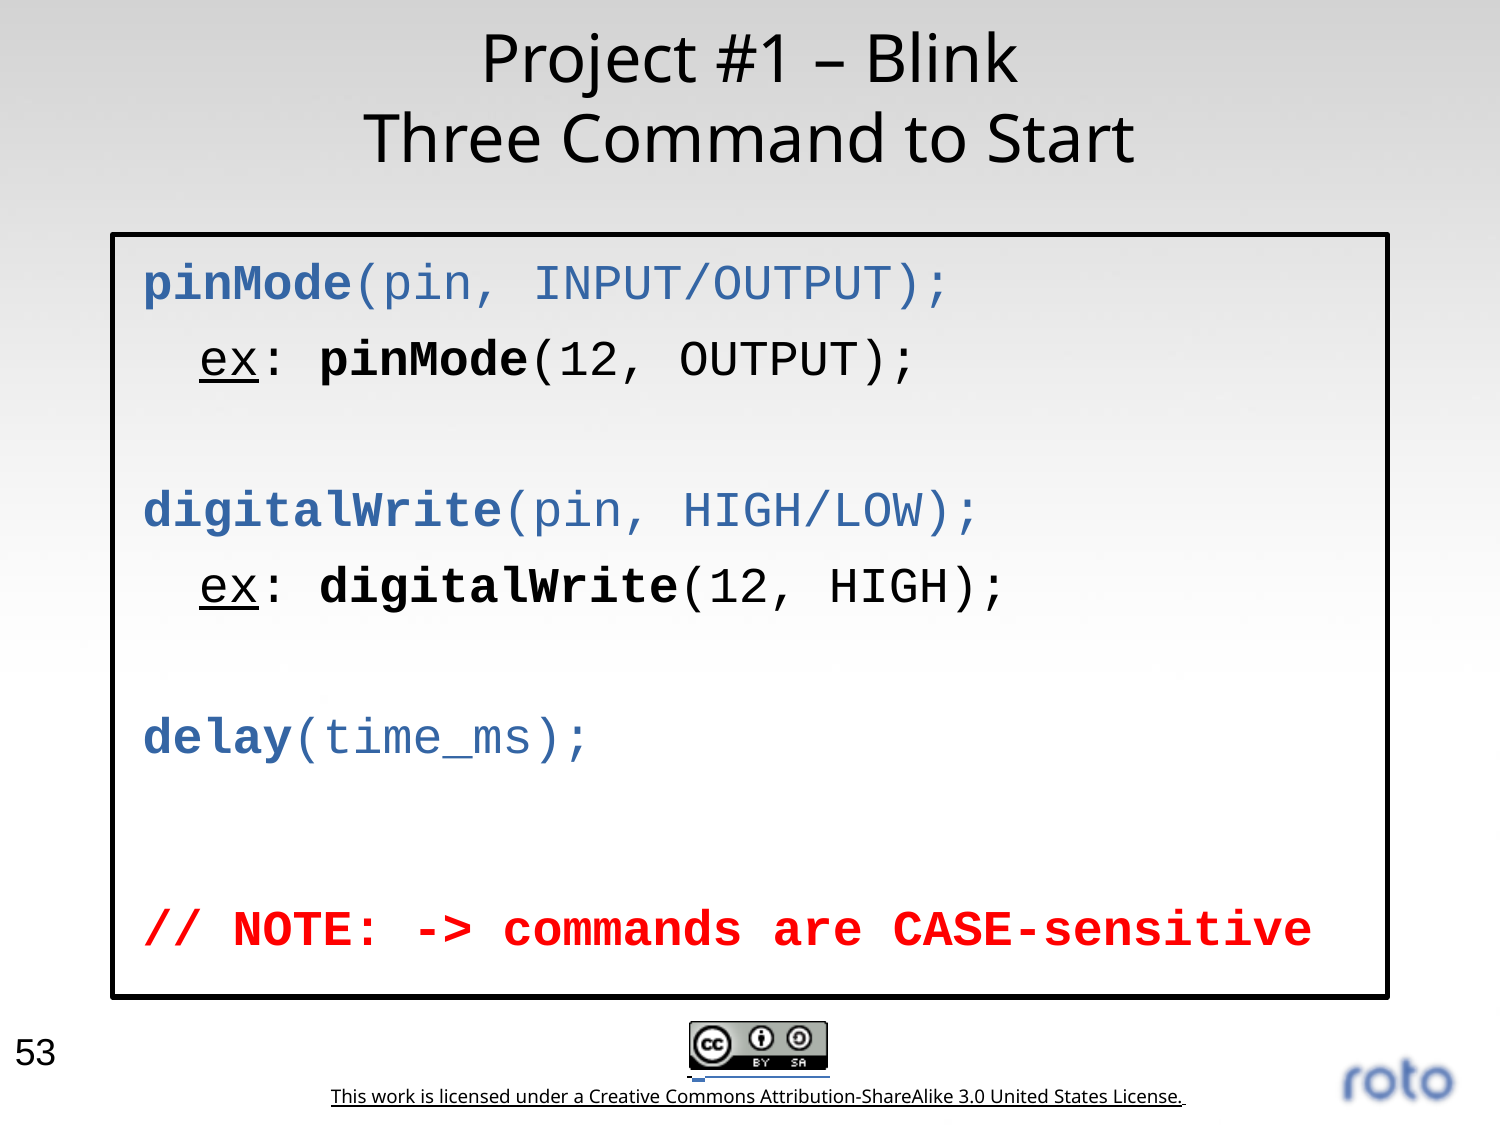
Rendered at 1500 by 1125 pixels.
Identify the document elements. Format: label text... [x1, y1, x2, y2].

title Project #1 – Blink Three Command to Start [112, 2, 1388, 190]
picture [0, 0, 1500, 1125]
list pinMode(pin, INPUT/OUTPUT); ex: pinMode(12, OUTPUT); digitalWrite(pin, HIGH/LOW); ex: digitalWrite(12, HIGH); delay(time_ms); // NOTE: -> commands are CASE-sensitive [112, 234, 1388, 998]
